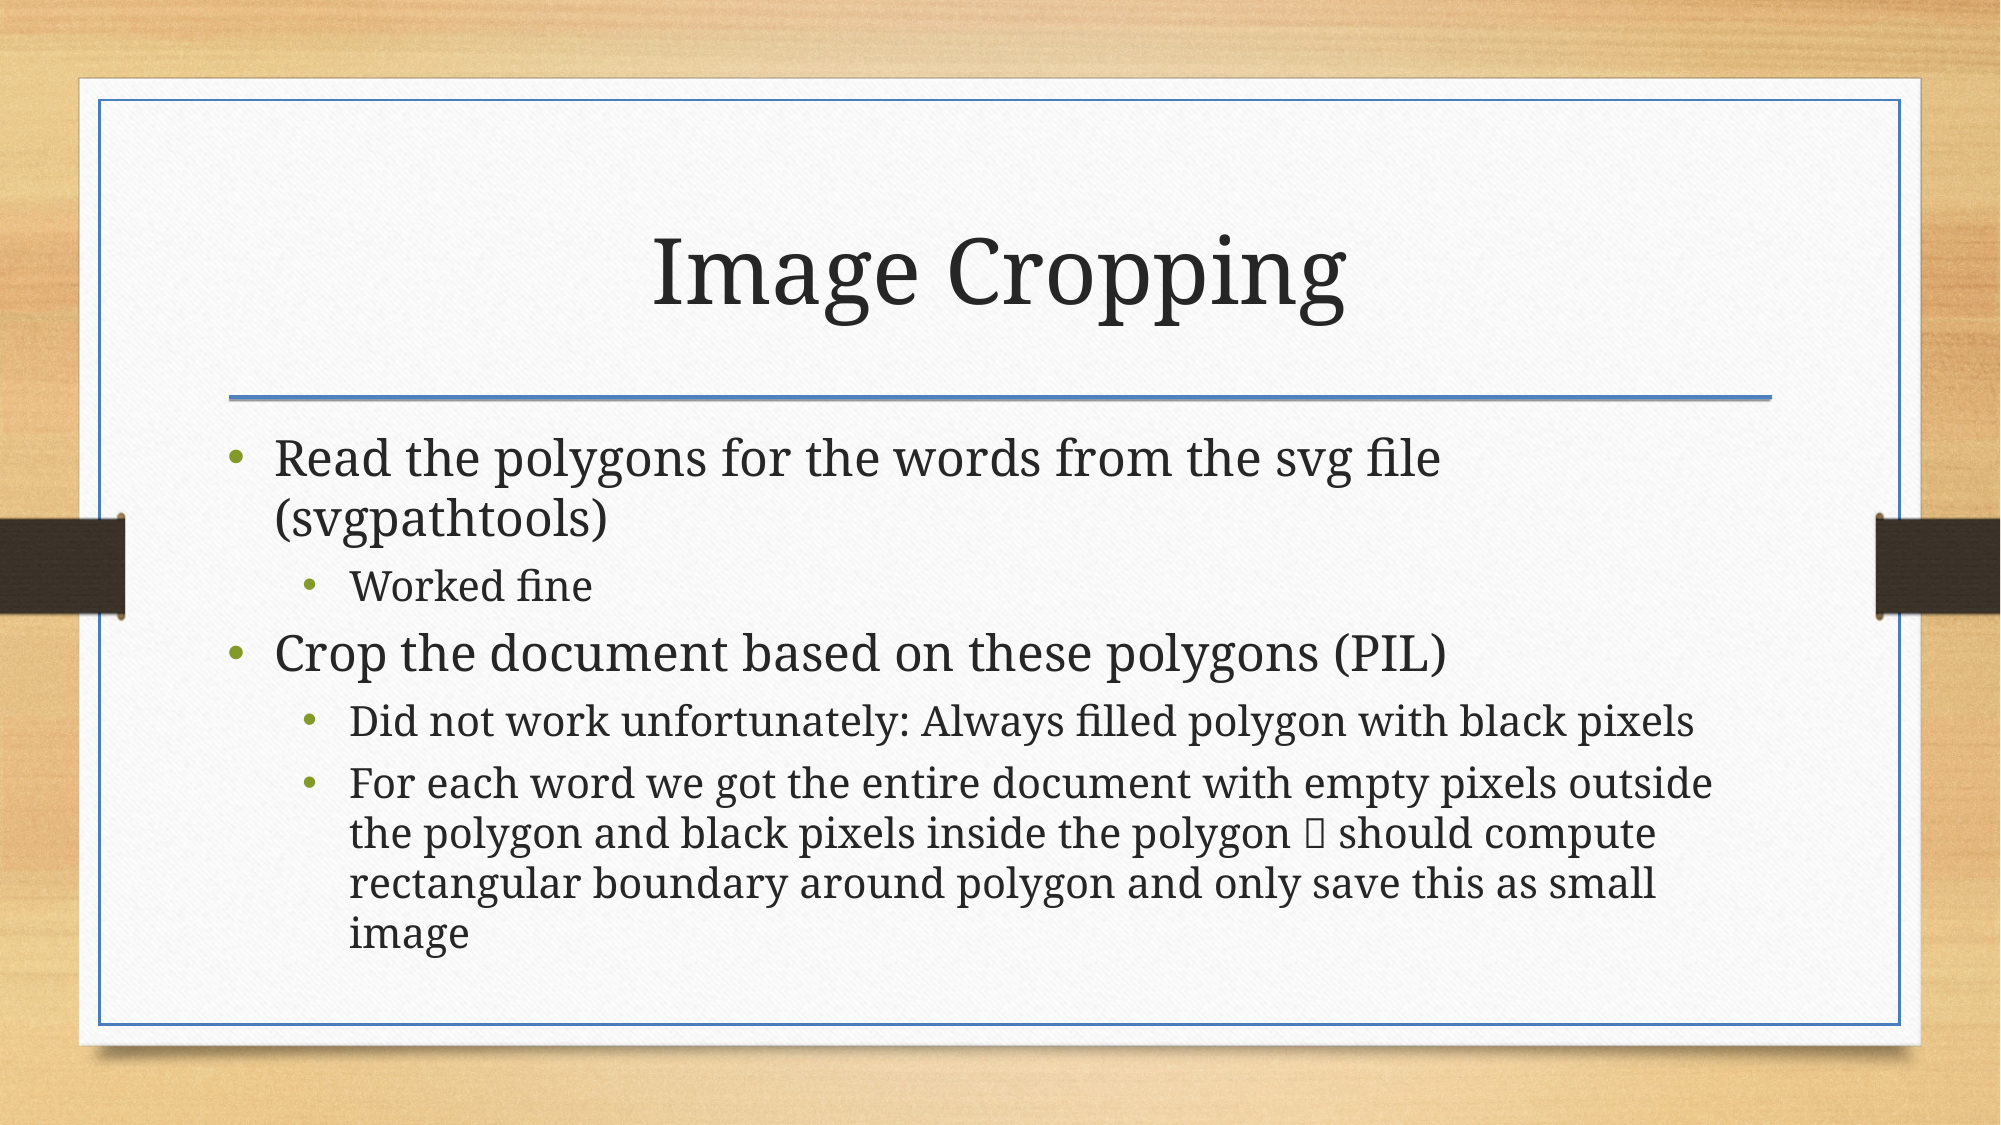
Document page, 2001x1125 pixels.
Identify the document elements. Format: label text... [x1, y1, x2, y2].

text_box Image Cropping [212, 161, 1788, 375]
picture [0, 0, 2001, 1125]
text_box Read the polygons for the words from the svg file (svgpathtools) Worked fine Crop the document based on these polygons (PIL) Did not work unfortunately: Always filled polygon with black pixels For each word we got the entire document with empty pixels outside the polygon and black pixels inside the polygon  should compute rectangular boundary around polygon and only save this as small image [212, 419, 1788, 964]
